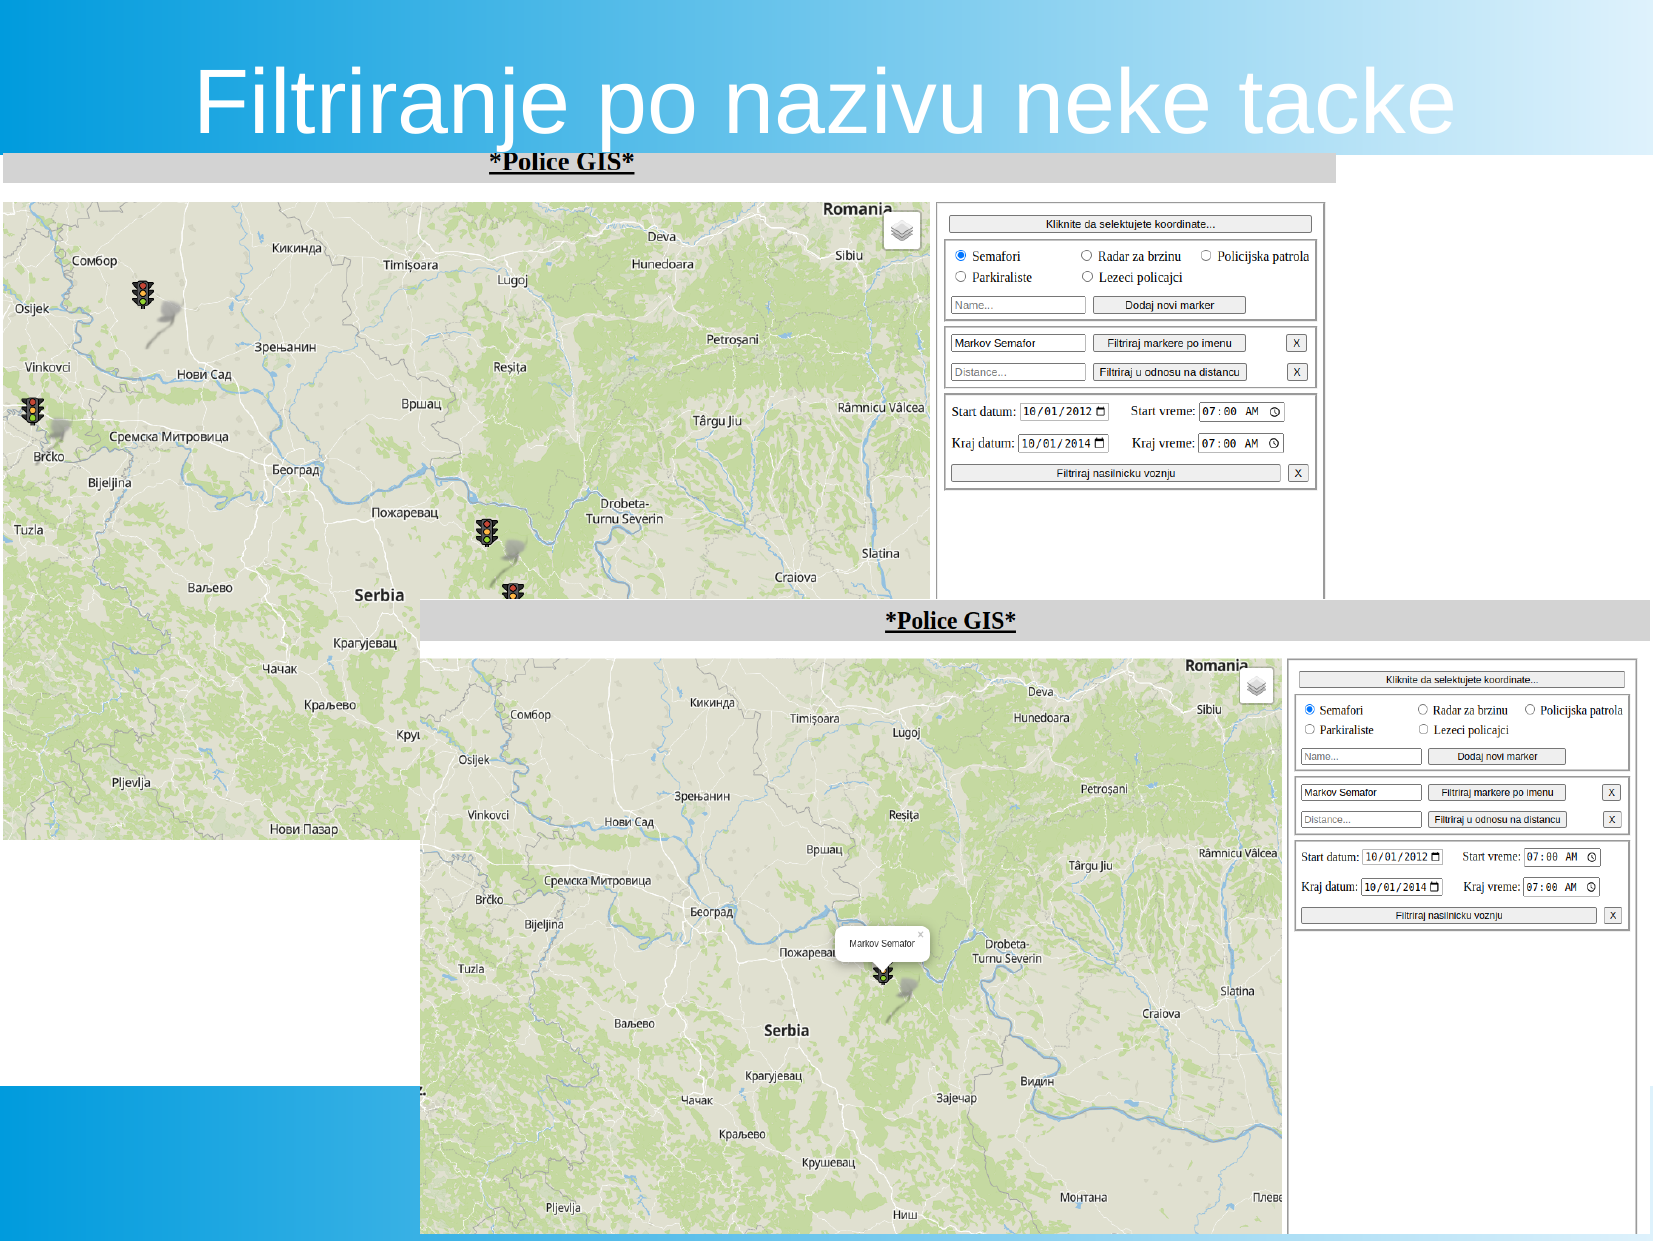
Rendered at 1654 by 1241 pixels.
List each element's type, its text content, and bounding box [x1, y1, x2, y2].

title Filtriranje po nazivu neke tacke [82, 49, 1571, 155]
picture [3, 153, 1650, 1234]
